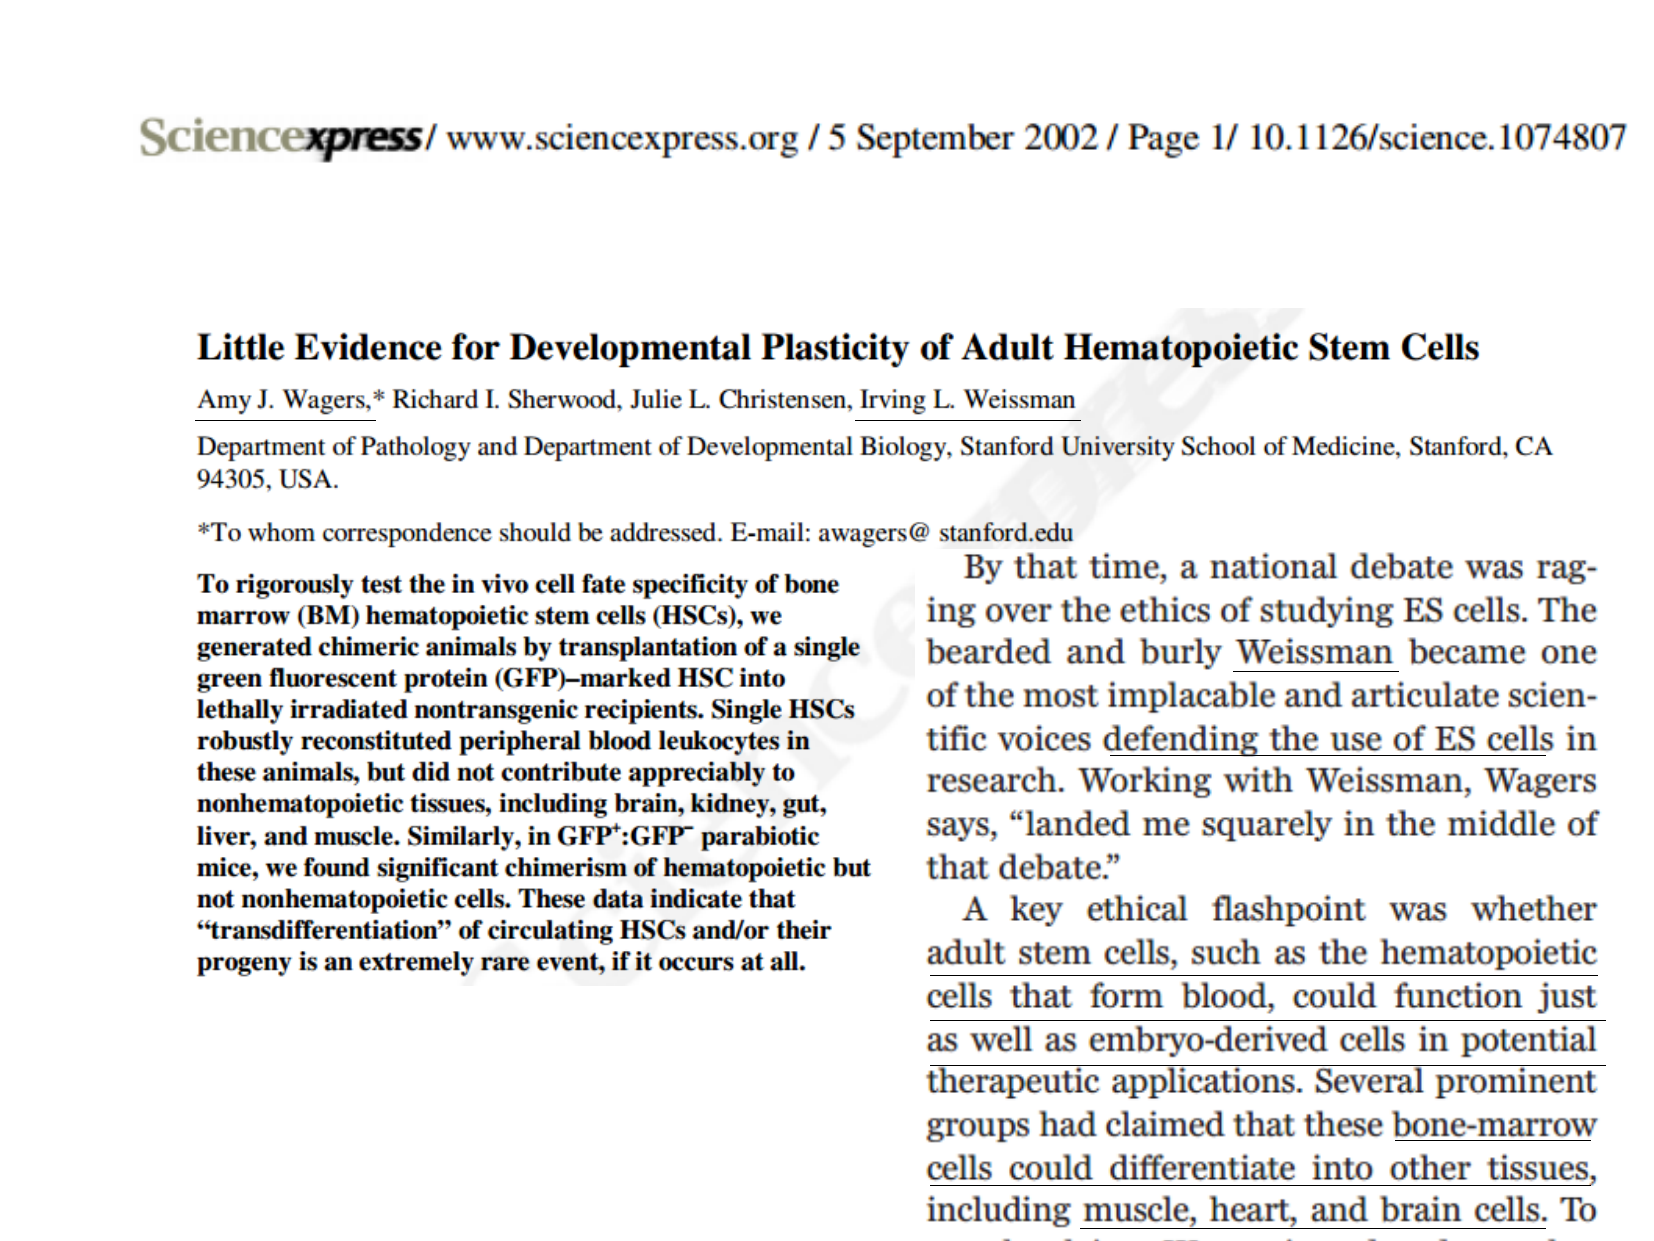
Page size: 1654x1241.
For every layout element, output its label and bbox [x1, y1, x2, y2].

picture [120, 94, 1636, 181]
picture [166, 308, 1606, 1241]
